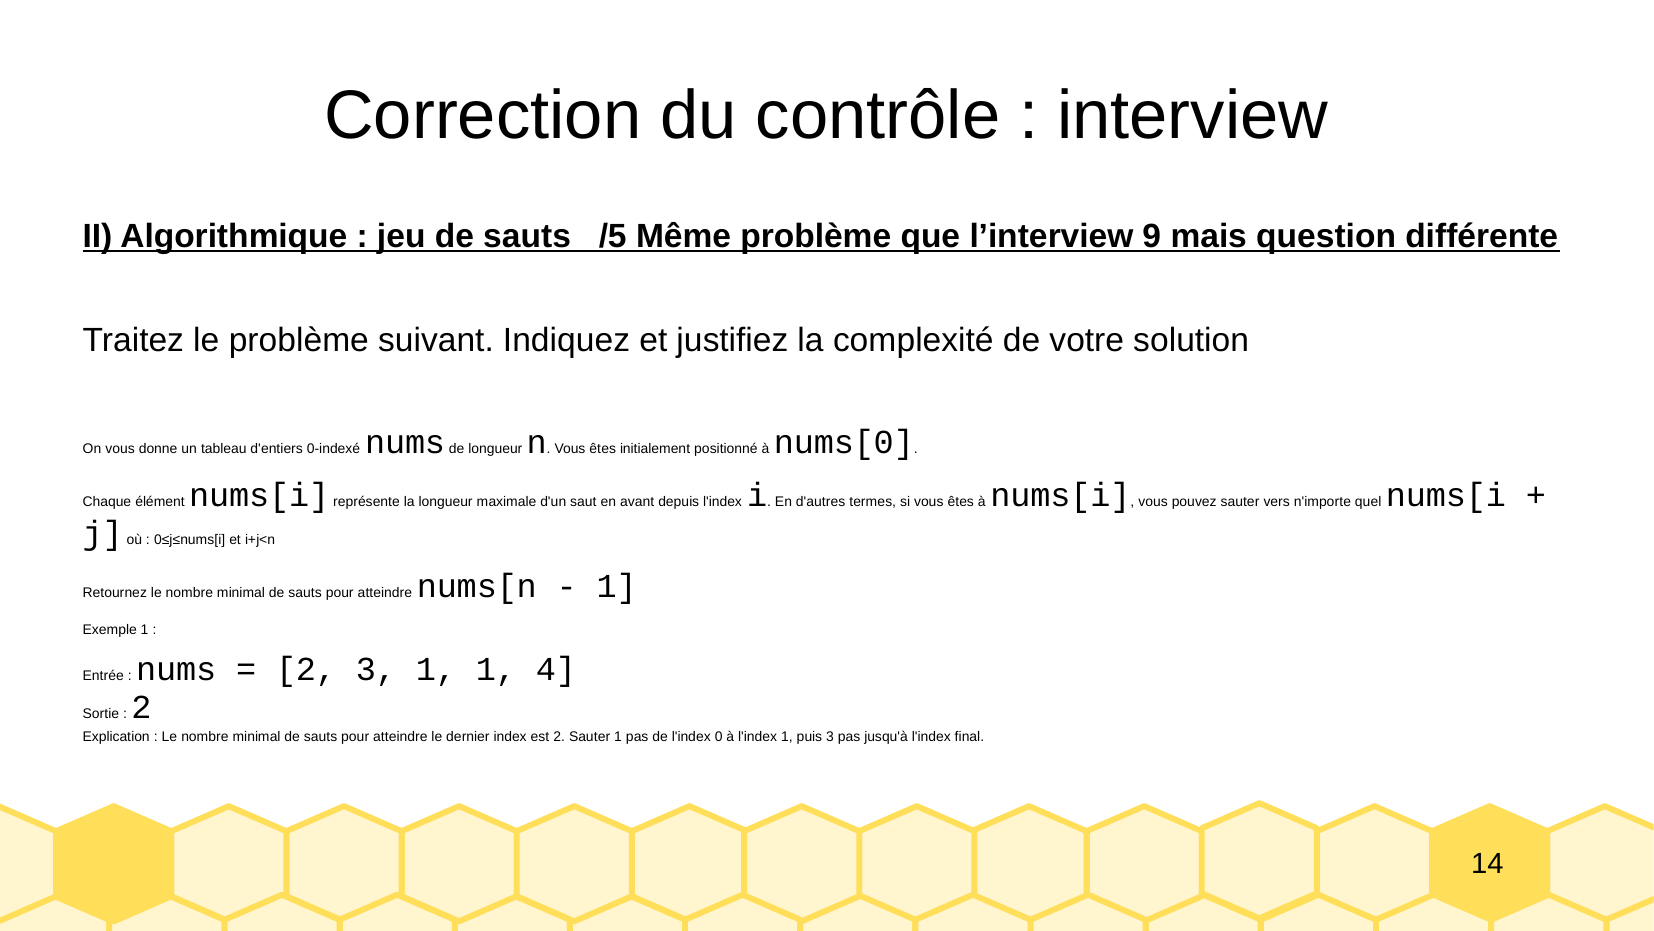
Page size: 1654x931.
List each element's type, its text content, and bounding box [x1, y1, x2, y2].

title Correction du contrôle : interview [82, 37, 1571, 193]
list II) Algorithmique : jeu de sauts /5 Même problème que l’interview 9 mais question différente Traitez le problème suivant. Indiquez et justifiez la complexité de votre solution On vous donne un tableau d'entiers 0-indexé nums de longueur n. Vous êtes initialement positionné à nums[0]. Chaque élément nums[i] représente la longueur maximale d'un saut en avant depuis l'index i. En d'autres termes, si vous êtes à nums[i], vous pouvez sauter vers n'importe quel nums[i + j] où : 0≤j≤nums[i] et i+j<n Retournez le nombre minimal de sauts pour atteindre nums[n - 1] Exemple 1 : Entrée : nums = [2, 3, 1, 1, 4] Sortie : 2 Explication : Le nombre minimal de sauts pour atteindre le dernier index est 2. Sauter 1 pas de l'index 0 à l'index 1, puis 3 pas jusqu'à l'index final. [82, 217, 1571, 758]
